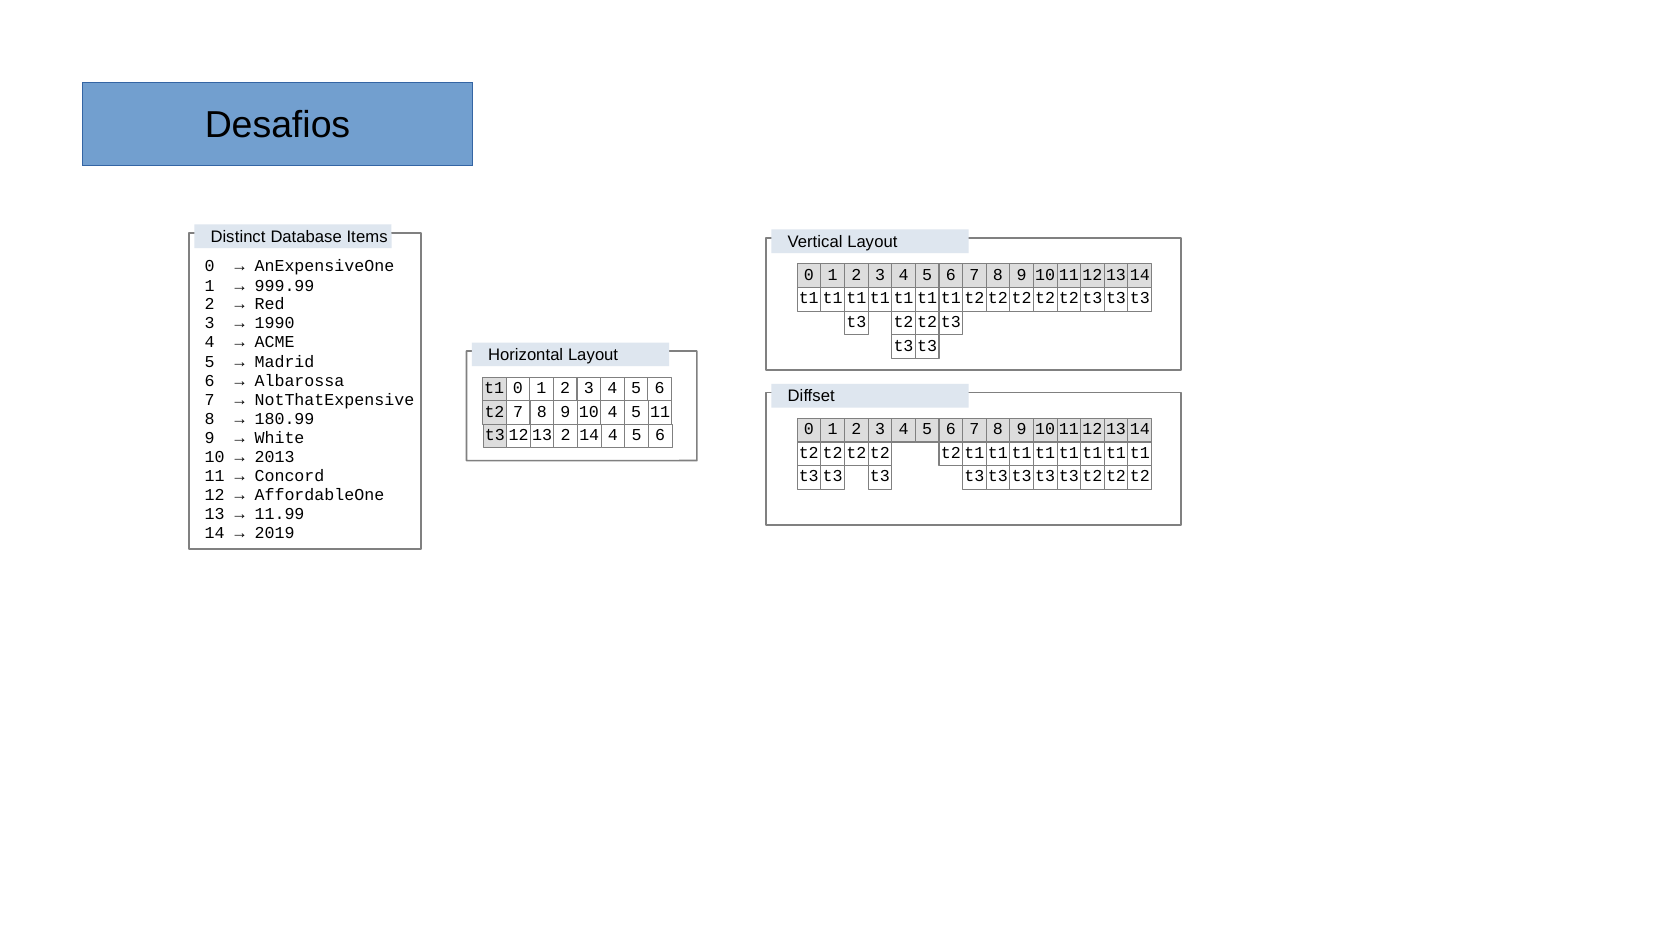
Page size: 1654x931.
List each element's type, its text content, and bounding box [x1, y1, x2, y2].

text_box t1 [962, 442, 986, 465]
text_box 11 [1057, 418, 1080, 442]
text_box t2 [482, 400, 507, 425]
text_box t1 [1033, 442, 1057, 465]
text_box 0 [507, 377, 529, 400]
text_box 14 [1127, 418, 1152, 442]
text_box t2 [844, 442, 868, 466]
text_box t3 [483, 424, 507, 448]
text_box 6 [938, 418, 962, 442]
text_box 2 [553, 424, 577, 448]
text_box Vertical Layout [771, 229, 969, 254]
text_box t2 [1009, 287, 1033, 312]
text_box 10 [1033, 418, 1057, 442]
text_box 12 [507, 424, 530, 448]
text_box t3 [915, 334, 939, 359]
text_box 13 [1104, 418, 1127, 442]
text_box 8 [530, 400, 553, 424]
text_box 10 [577, 400, 600, 424]
text_box t1 [820, 287, 844, 312]
text_box 5 [915, 263, 938, 287]
text_box t1 [915, 287, 938, 311]
text_box 13 [530, 424, 553, 448]
text_box t3 [986, 465, 1009, 490]
text_box 5 [624, 424, 648, 448]
text_box 1 [820, 263, 844, 287]
text_box 3 [868, 418, 891, 442]
text_box 0 [797, 418, 820, 442]
text_box Distinct Database Items [194, 224, 392, 249]
text_box 6 [647, 377, 672, 400]
text_box t2 [962, 287, 986, 312]
text_box t2 [938, 442, 962, 466]
text_box t1 [1080, 442, 1104, 465]
text_box t2 [1080, 465, 1104, 490]
text_box t3 [962, 465, 986, 490]
text_box t3 [938, 311, 963, 335]
text_box 7 [962, 263, 986, 287]
text_box t2 [1033, 287, 1057, 312]
text_box t3 [868, 465, 892, 490]
text_box 0 [797, 263, 820, 287]
text_box t2 [797, 442, 820, 465]
text_box t3 [844, 311, 869, 335]
text_box t2 [986, 287, 1009, 312]
text_box 4 [600, 400, 624, 424]
text_box 7 [962, 418, 986, 442]
text_box 13 [1104, 263, 1127, 287]
text_box t1 [797, 287, 820, 312]
text_box 12 [1080, 418, 1104, 442]
text_box 6 [648, 424, 673, 448]
text_box t3 [797, 465, 820, 490]
text_box t1 [1104, 442, 1127, 465]
text_box 10 [1033, 263, 1057, 287]
text_box t3 [820, 465, 845, 490]
text_box 2 [844, 418, 868, 442]
text_box [466, 351, 697, 461]
text_box 1 [820, 418, 844, 442]
text_box 11 [1057, 263, 1080, 287]
text_box t2 [868, 442, 892, 465]
text_box t3 [1009, 465, 1033, 490]
text_box t3 [891, 334, 915, 359]
text_box t3 [1104, 287, 1127, 312]
text_box 8 [986, 263, 1009, 287]
text_box t1 [891, 287, 915, 311]
text_box 2 [844, 263, 868, 287]
text_box [765, 392, 1182, 525]
text_box 11 [648, 400, 672, 424]
text_box t2 [915, 311, 938, 334]
text_box t1 [1009, 442, 1033, 465]
text_box [765, 237, 1182, 371]
text_box 4 [891, 418, 915, 443]
text_box t2 [891, 311, 915, 334]
text_box t1 [938, 287, 962, 311]
text_box 12 [1080, 263, 1104, 287]
text_box 3 [576, 377, 600, 400]
text_box t3 [1127, 287, 1152, 312]
text_box t1 [868, 287, 891, 312]
text_box 4 [601, 424, 624, 448]
text_box t2 [1127, 465, 1152, 490]
text_box 5 [915, 418, 938, 443]
text_box 7 [507, 400, 530, 424]
text_box t1 [482, 377, 507, 400]
text_box t1 [1127, 442, 1152, 465]
text_box 4 [600, 377, 624, 400]
text_box 4 [891, 263, 915, 287]
text_box 9 [553, 400, 577, 424]
text_box t1 [844, 287, 868, 311]
text_box t2 [1057, 287, 1080, 312]
text_box Desafios [82, 82, 473, 166]
text_box 0 → AnExpensiveOne 1 → 999.99 2 → Red 3 → 1990 4 → ACME 5 → Madrid 6 → Albarossa 7 → NotThatExpensive 8 → 180.99 9 → White 10 → 2013 11 → Concord 12 → AffordableOne 13 → 11.99 14 → 2019 [188, 232, 422, 550]
text_box 5 [624, 377, 647, 400]
text_box 3 [868, 263, 891, 287]
text_box Horizontal Layout [471, 342, 670, 367]
text_box 5 [624, 400, 648, 424]
text_box 6 [938, 263, 962, 287]
text_box 9 [1009, 263, 1033, 287]
text_box t2 [1104, 465, 1127, 490]
text_box t3 [1080, 287, 1104, 312]
text_box 14 [577, 424, 601, 448]
text_box 9 [1009, 418, 1033, 442]
text_box 2 [553, 377, 576, 400]
text_box 14 [1127, 263, 1152, 287]
text_box Diffset [771, 383, 969, 408]
text_box 1 [529, 377, 553, 400]
text_box t3 [1057, 465, 1080, 490]
text_box t1 [1057, 442, 1080, 465]
text_box t3 [1033, 465, 1057, 490]
text_box 8 [986, 418, 1009, 442]
text_box t2 [820, 442, 844, 465]
text_box t1 [986, 442, 1009, 465]
